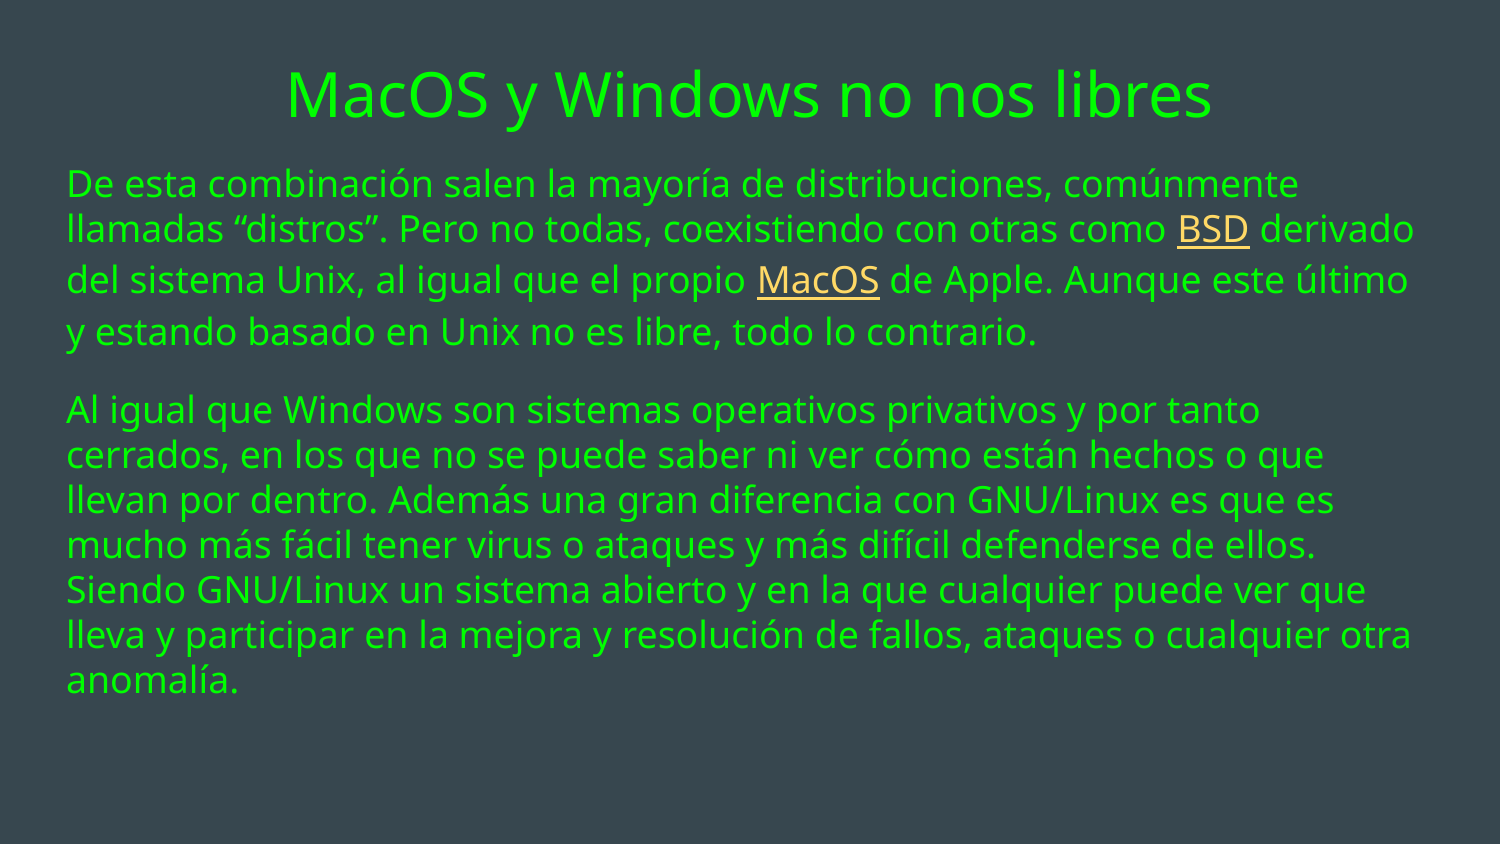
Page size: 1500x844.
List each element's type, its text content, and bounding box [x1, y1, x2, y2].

list De esta combinación salen la mayoría de distribuciones, comúnmente llamadas “distros”. Pero no todas, coexistiendo con otras como BSD derivado del sistema Unix, al igual que el propio MacOS de Apple. Aunque este último y estando basado en Unix no es libre, todo lo contrario. Al igual que Windows son sistemas operativos privativos y por tanto cerrados, en los que no se puede saber ni ver cómo están hechos o que llevan por dentro. Además una gran diferencia con GNU/Linux es que es mucho más fácil tener virus o ataques y más difícil defenderse de ellos. Siendo GNU/Linux un sistema abierto y en la que cualquier puede ver que lleva y participar en la mejora y resolución de fallos, ataques o cualquier otra anomalía. [51, 145, 1449, 804]
title MacOS y Windows no nos libres [51, 40, 1449, 135]
